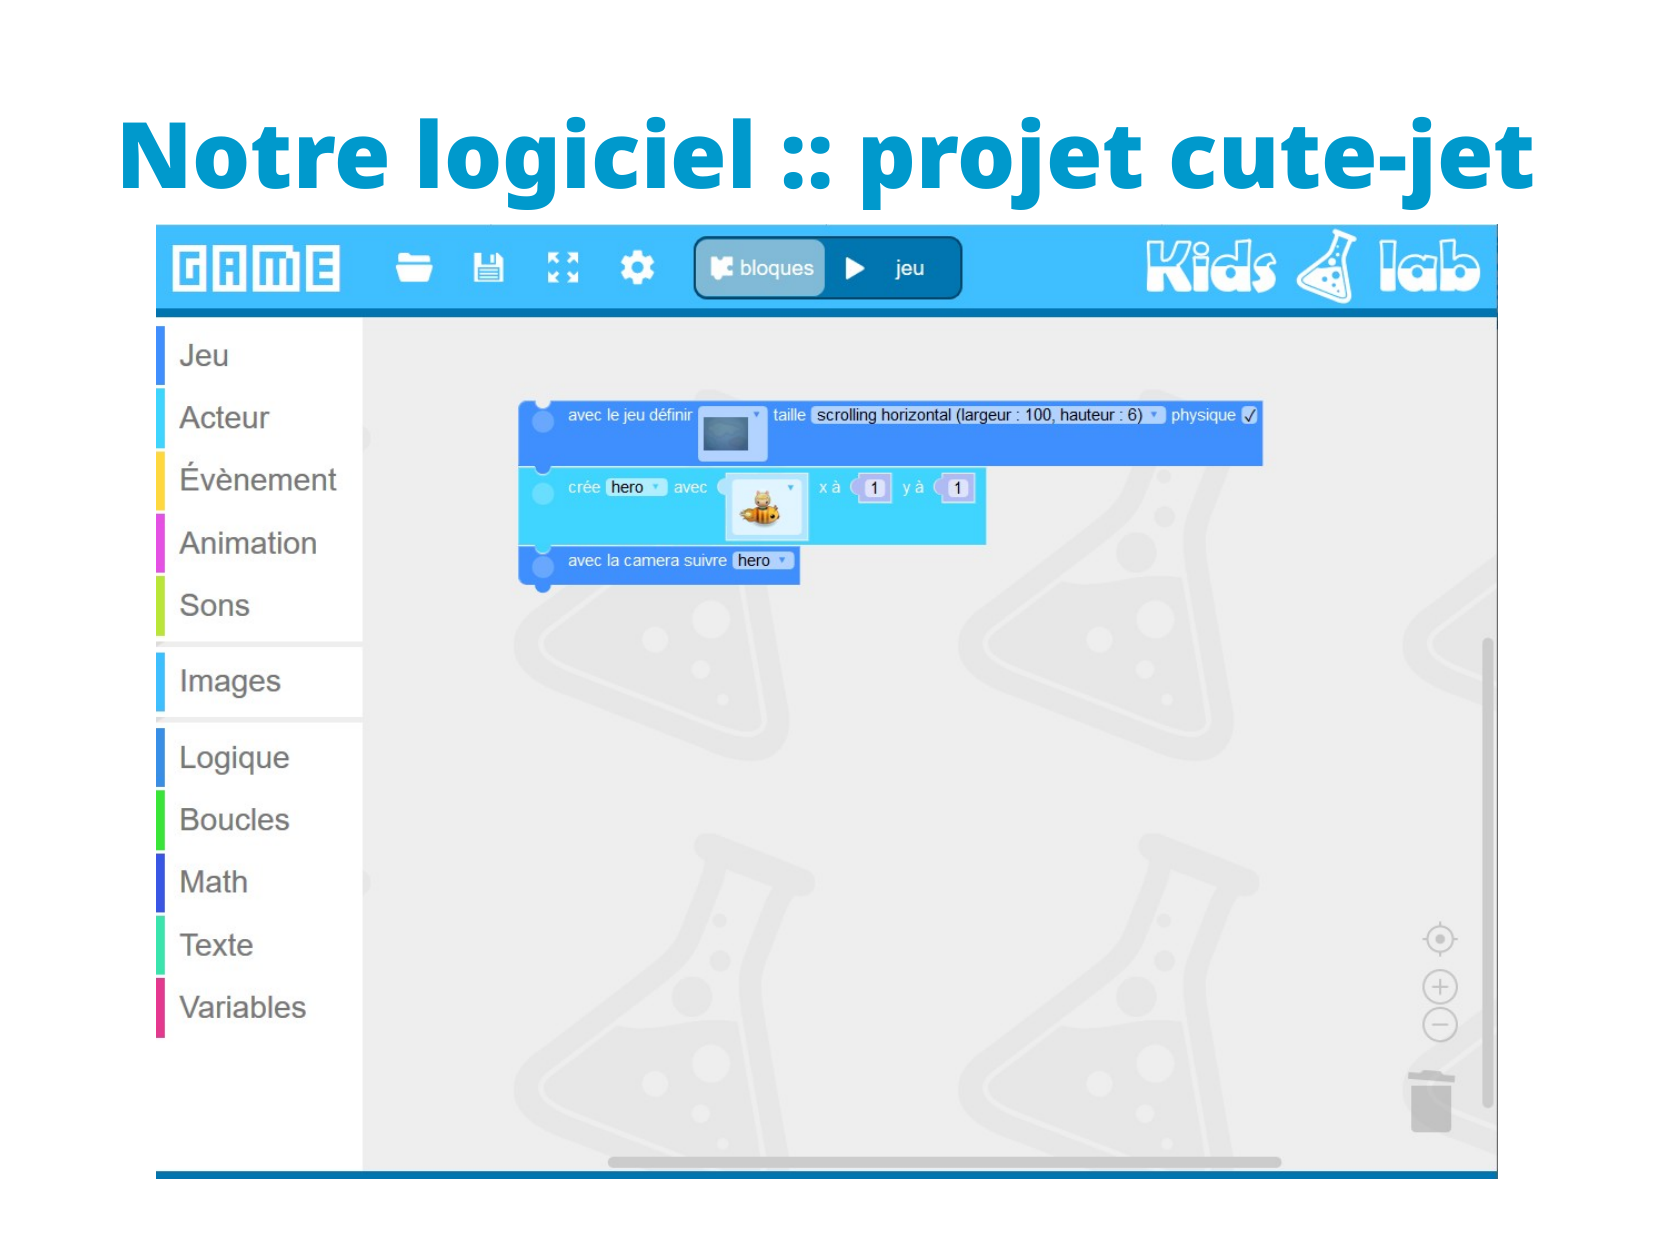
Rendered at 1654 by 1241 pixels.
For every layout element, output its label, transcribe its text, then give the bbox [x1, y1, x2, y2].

picture [156, 224, 1498, 1179]
title Notre logiciel :: projet cute-jet [82, 49, 1571, 257]
